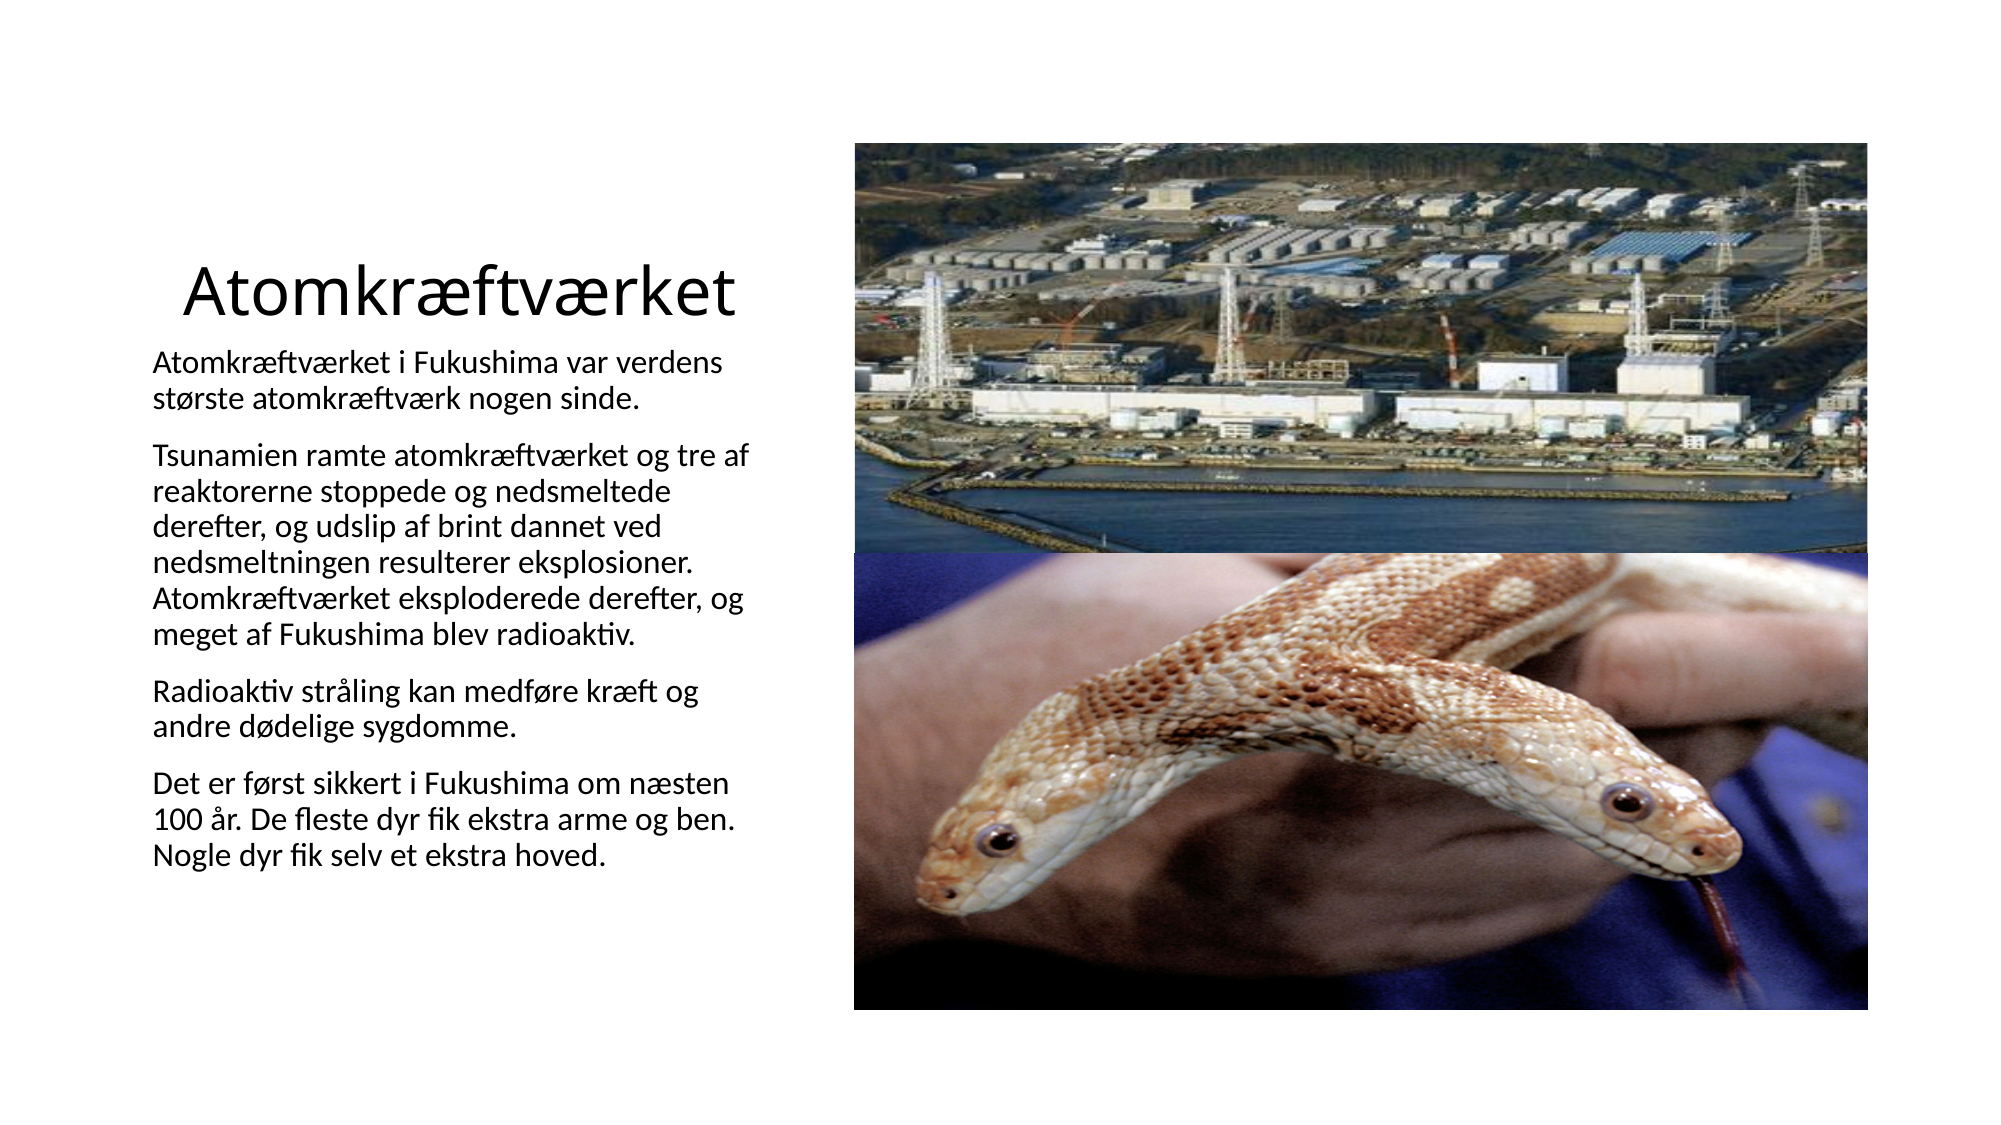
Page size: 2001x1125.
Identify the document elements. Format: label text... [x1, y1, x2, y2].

list Atomkræftværket i Fukushima var verdens største atomkræftværk nogen sinde. Tsunamien ramte atomkræftværket og tre af reaktorerne stoppede og nedsmeltede derefter, og udslip af brint dannet ved nedsmeltningen resulterer eksplosioner. Atomkræftværket eksploderede derefter, og meget af Fukushima blev radioaktiv. Radioaktiv stråling kan medføre kræft og andre dødelige sygdomme. Det er først sikkert i Fukushima om næsten 100 år. De fleste dyr fik ekstra arme og ben. Nogle dyr fik selv et ekstra hoved. [137, 337, 783, 963]
title Atomkræftværket [137, 75, 783, 337]
picture [854, 143, 1868, 1010]
